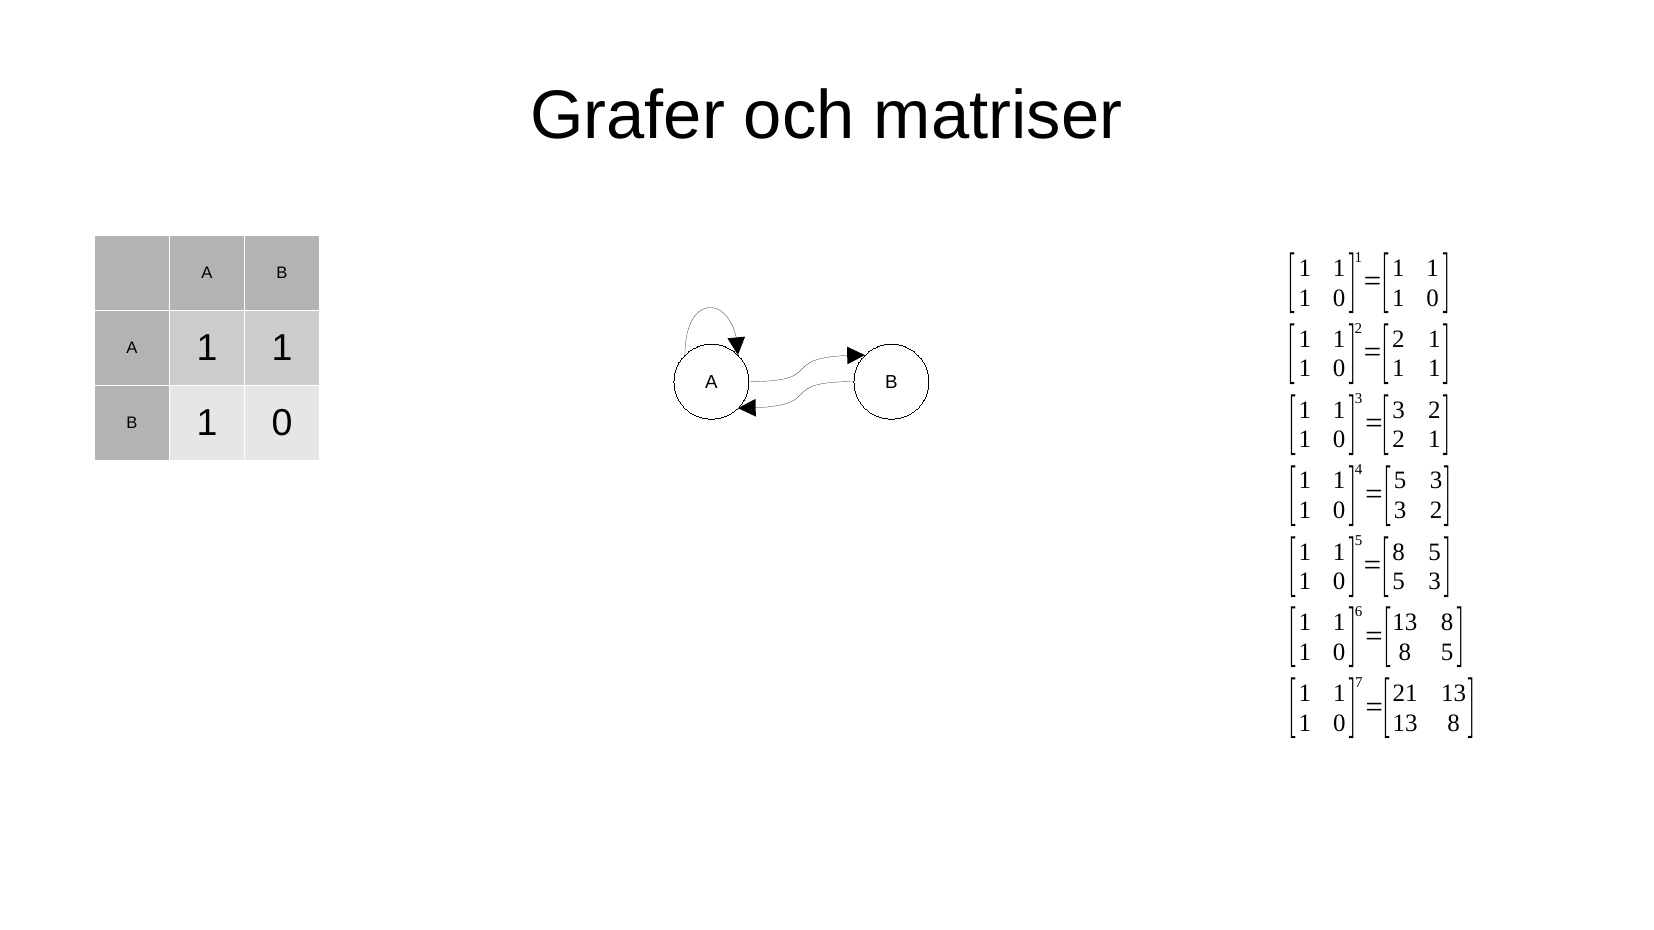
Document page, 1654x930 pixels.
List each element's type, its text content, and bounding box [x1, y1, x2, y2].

chart [1282, 390, 1456, 457]
chart [1282, 602, 1470, 670]
chart [1282, 531, 1457, 599]
table_header A [170, 236, 244, 310]
table_cell 1 [245, 311, 319, 385]
text_box B [853, 344, 929, 420]
title Grafer och matriser [82, 36, 1571, 193]
table_cell 0 [245, 386, 319, 460]
table_header B [245, 236, 319, 310]
chart [1282, 460, 1457, 528]
table_cell A [95, 311, 169, 385]
text_box A [673, 344, 749, 420]
table_cell B [95, 386, 169, 460]
chart [1283, 673, 1482, 741]
chart [1282, 248, 1456, 315]
table_cell 1 [170, 386, 244, 460]
chart [1282, 319, 1455, 386]
table_header [95, 236, 169, 310]
table_cell 1 [170, 311, 244, 385]
